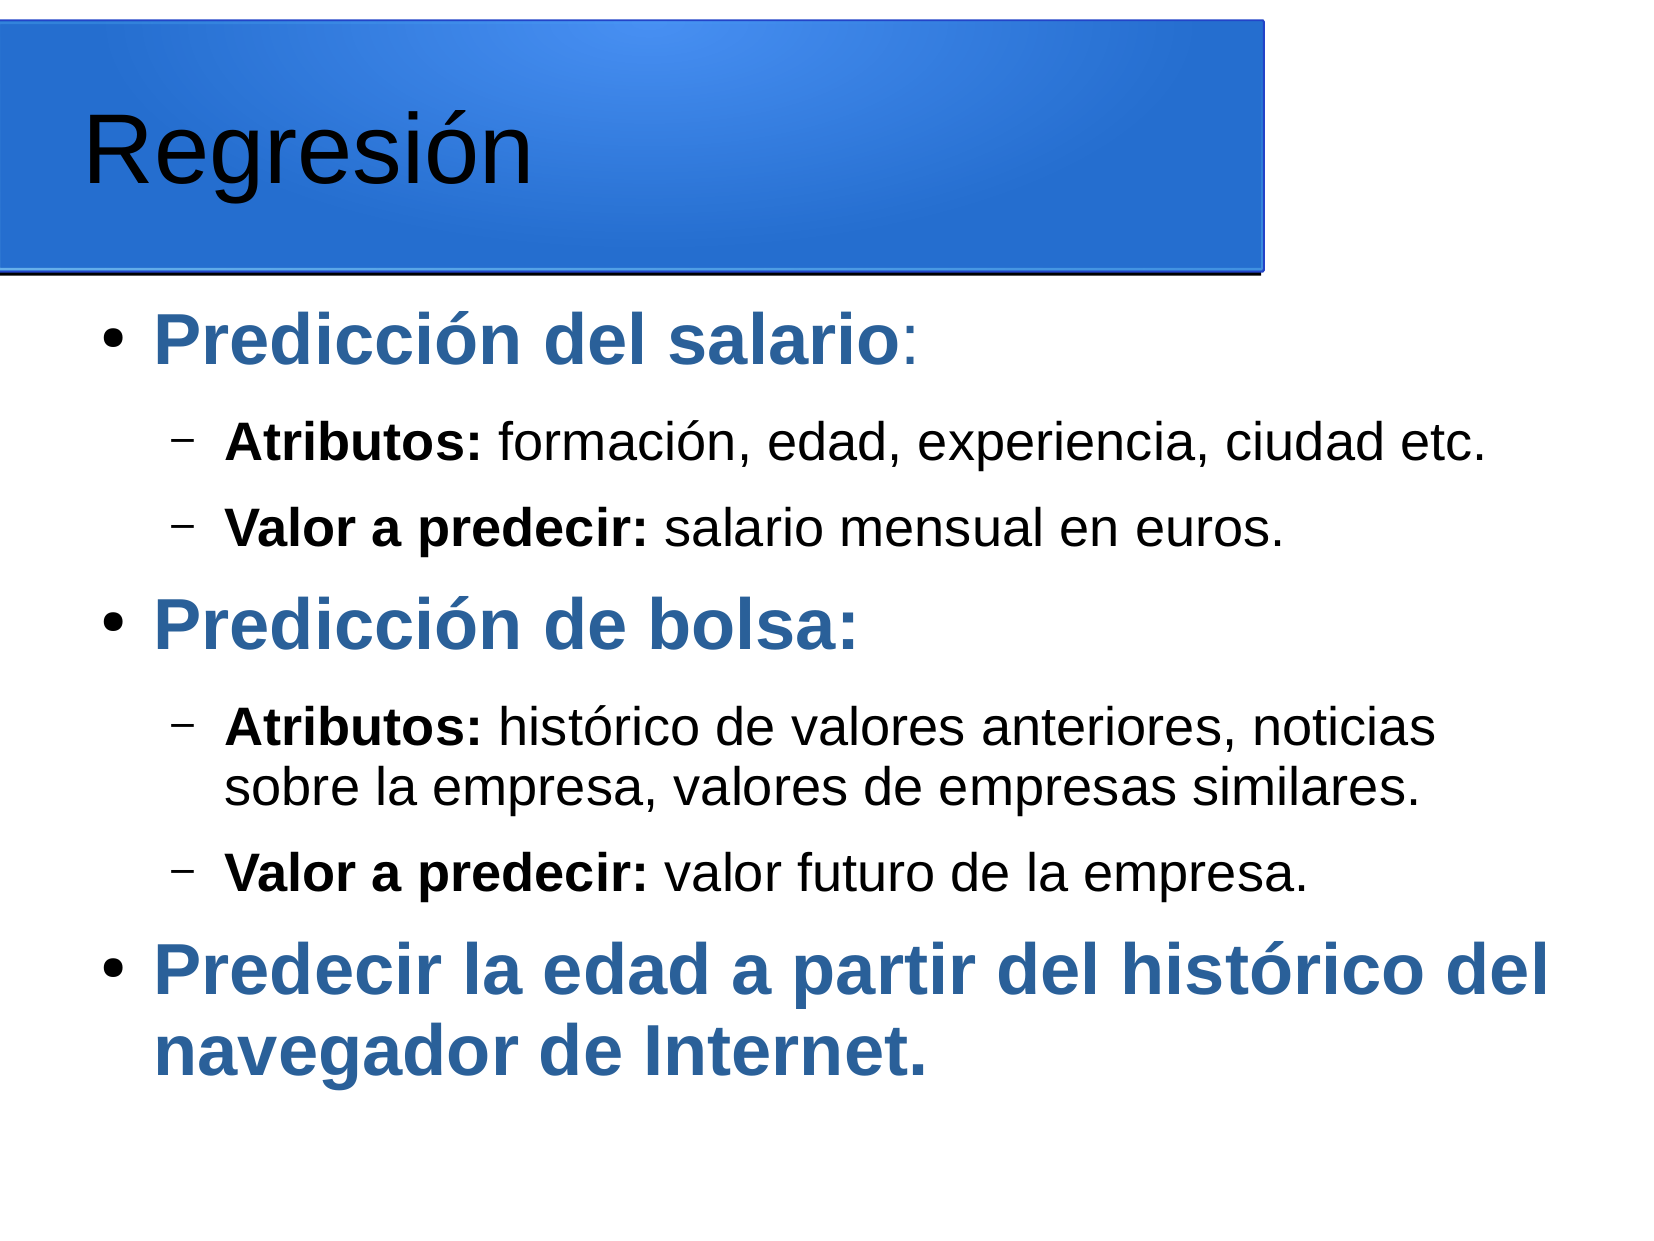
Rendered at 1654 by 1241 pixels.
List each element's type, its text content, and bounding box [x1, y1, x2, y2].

list Predicción del salario: Atributos: formación, edad, experiencia, ciudad etc. Valor a predecir: salario mensual en euros. Predicción de bolsa: Atributos: histórico de valores anteriores, noticias sobre la empresa, valores de empresas similares. Valor a predecir: valor futuro de la empresa. Predecir la edad a partir del histórico del navegador de Internet. [82, 299, 1571, 1019]
title Regresión [82, 47, 1235, 252]
